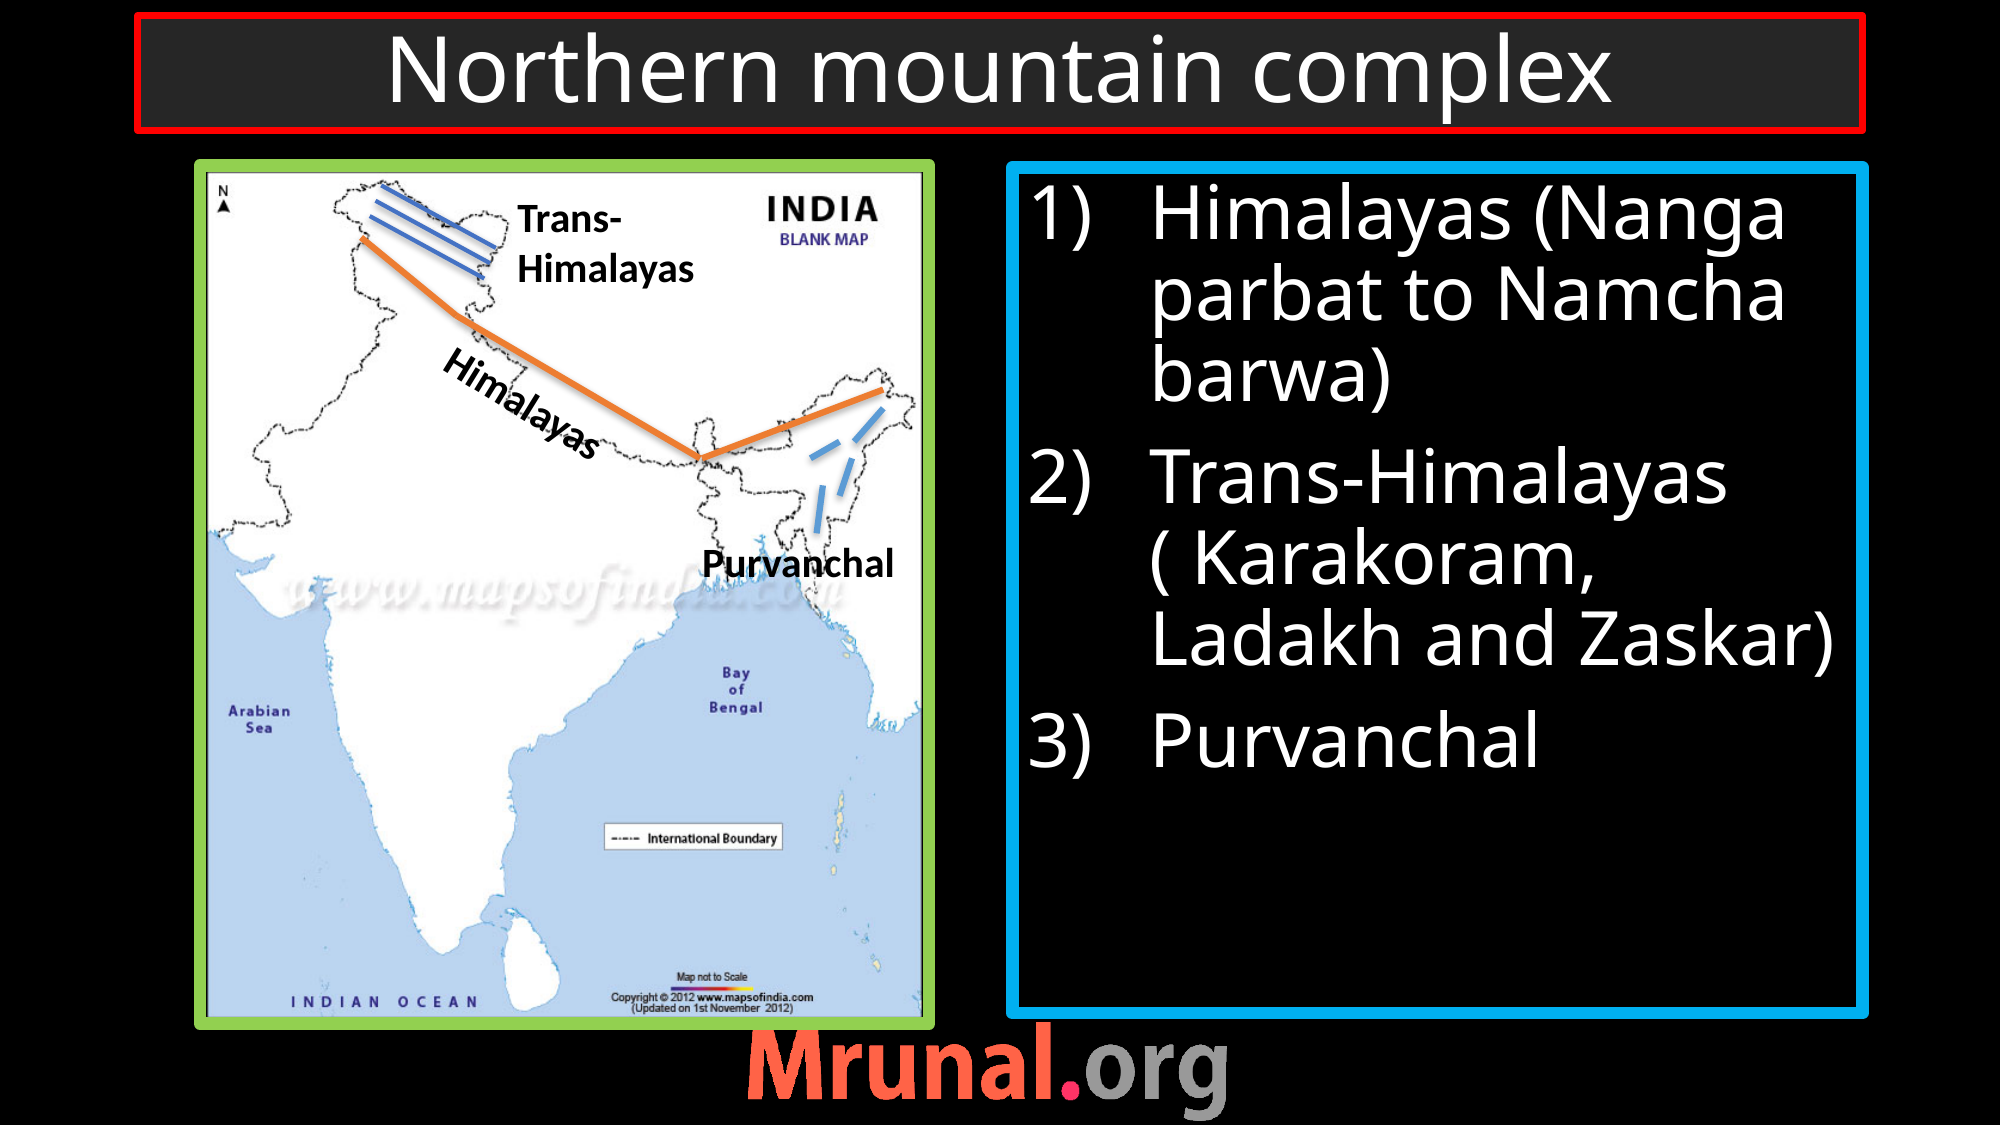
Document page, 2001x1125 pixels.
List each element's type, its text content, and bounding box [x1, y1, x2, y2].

title Northern mountain complex [137, 15, 1863, 131]
text_box Trans-Himalayas [502, 183, 720, 299]
text_box Himalayas [420, 319, 654, 498]
picture [206, 171, 923, 1018]
text_box Purvanchal [687, 528, 923, 594]
picture [741, 1005, 1230, 1125]
list Himalayas (Nanga parbat to Namcha barwa) Trans-Himalayas ( Karakoram, Ladakh and Zaskar) Purvanchal [1012, 167, 1863, 1014]
